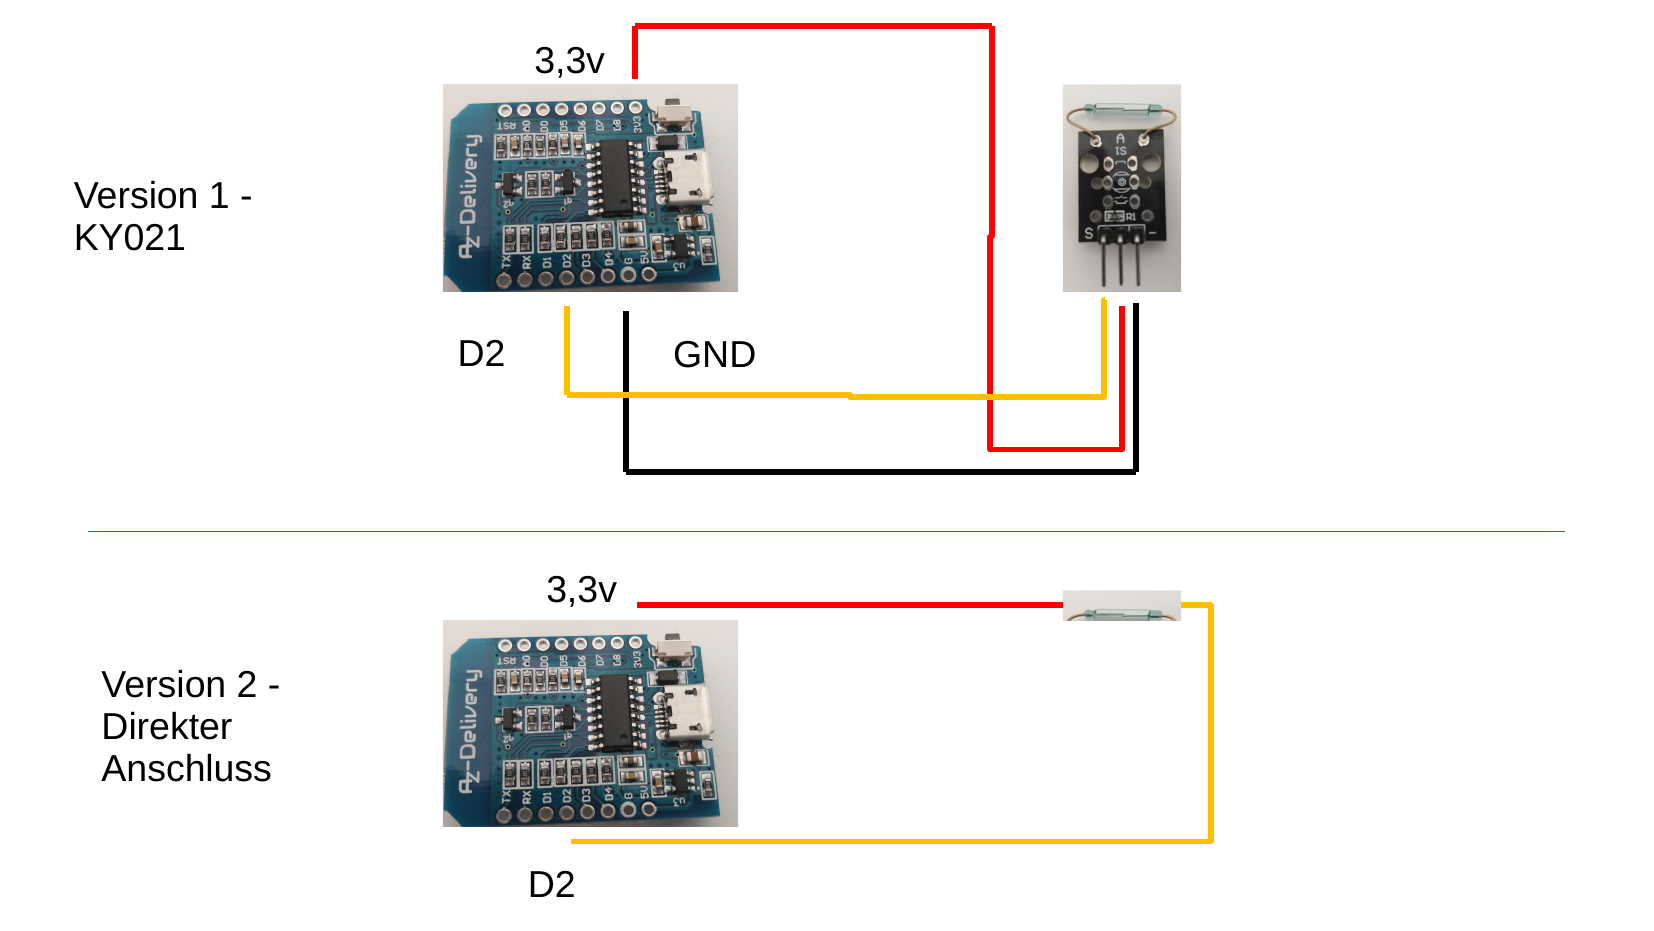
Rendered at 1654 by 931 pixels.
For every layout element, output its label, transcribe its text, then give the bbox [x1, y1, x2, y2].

text_box GND [658, 326, 854, 386]
text_box 3,3v [519, 31, 621, 89]
text_box Version 1 - KY021 [59, 166, 268, 266]
picture [1062, 84, 1182, 292]
picture [442, 620, 739, 827]
text_box Version 2 - Direkter Anschluss [86, 656, 296, 798]
text_box 3,3v [531, 561, 632, 618]
picture [442, 84, 739, 292]
text_box D2 [513, 856, 591, 914]
text_box D2 [442, 324, 521, 382]
picture [1062, 590, 1182, 621]
